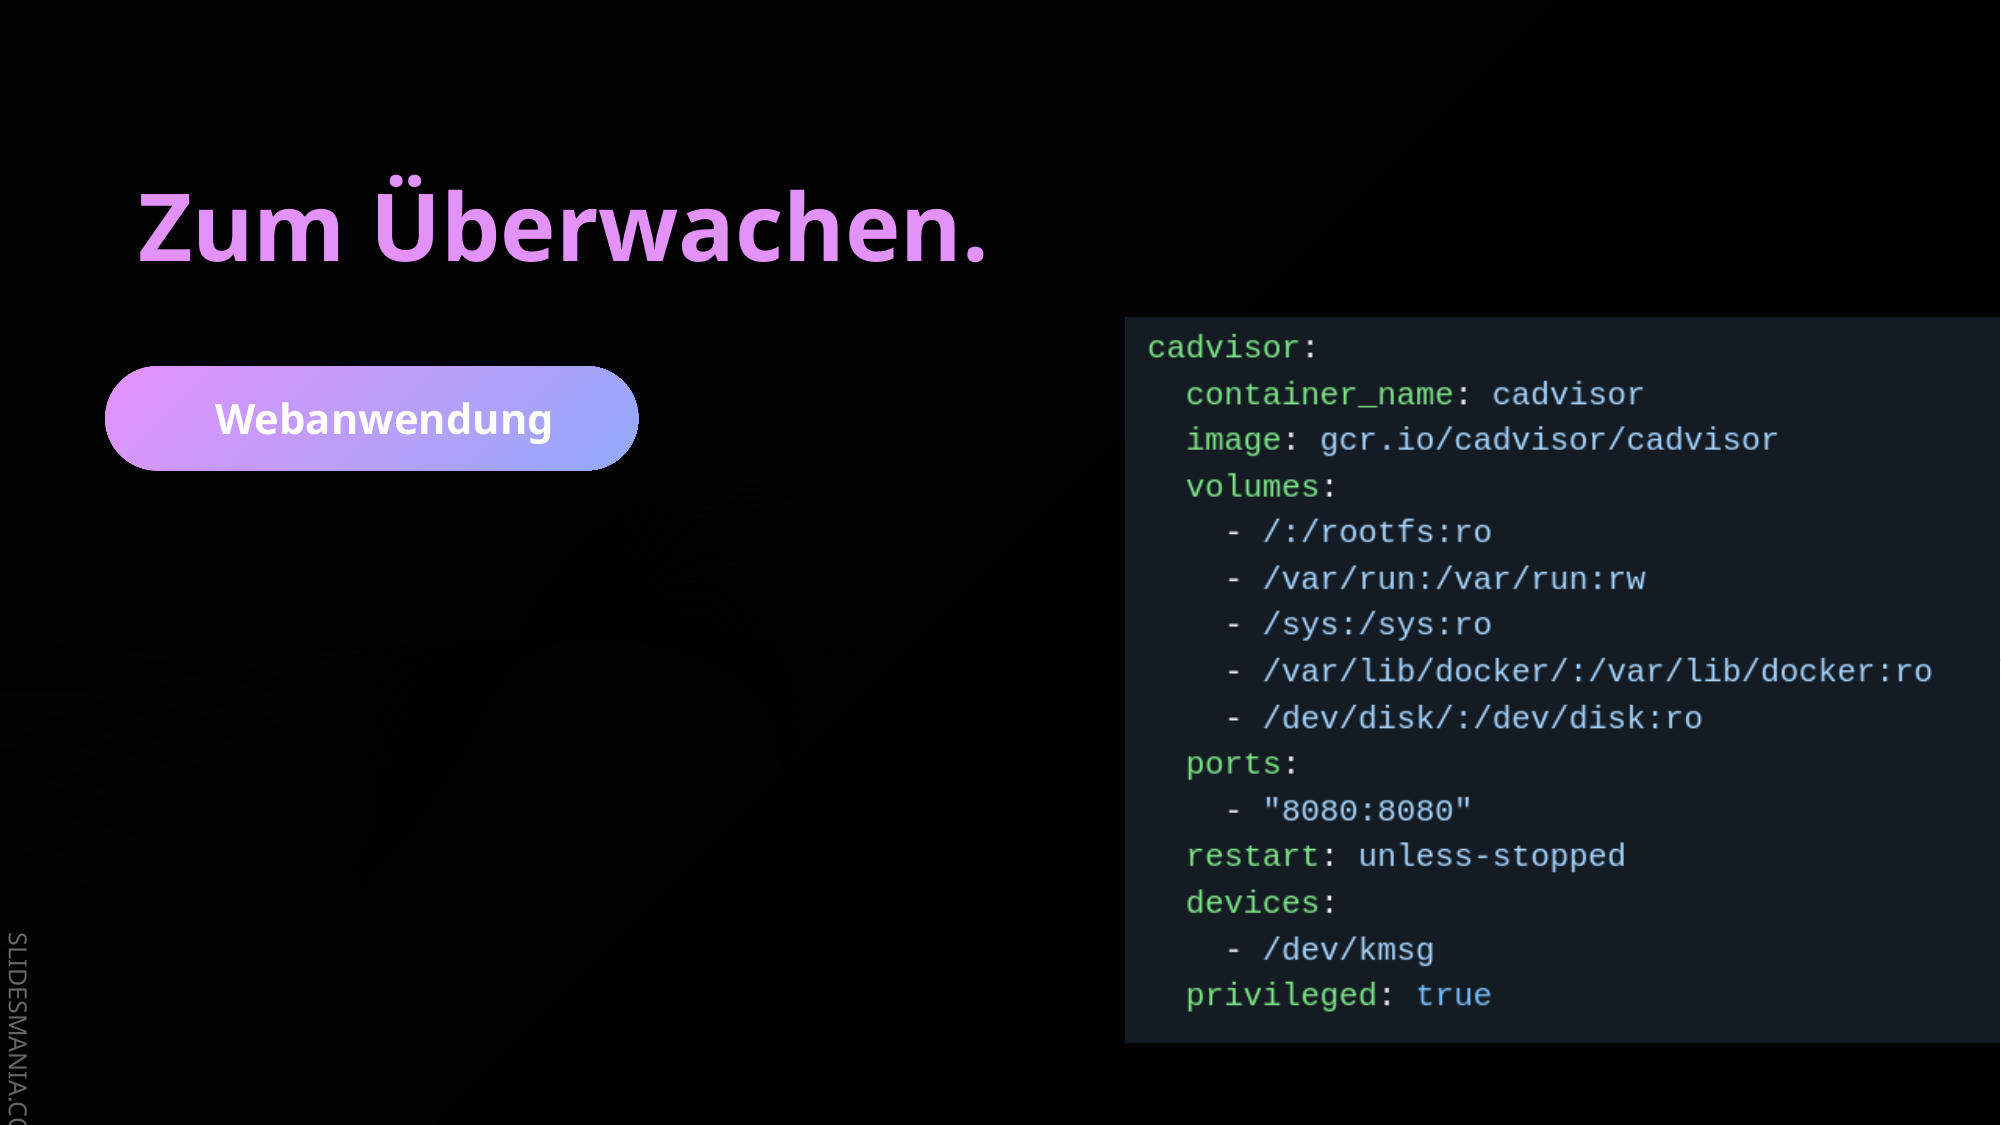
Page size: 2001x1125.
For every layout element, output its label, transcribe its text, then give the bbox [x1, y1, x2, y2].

text_box [136, 466, 608, 471]
subtitle Webanwendung [118, 365, 652, 466]
picture [1125, 317, 2000, 1043]
title Zum Überwachen. [118, 147, 1909, 273]
text_box [105, 383, 118, 453]
